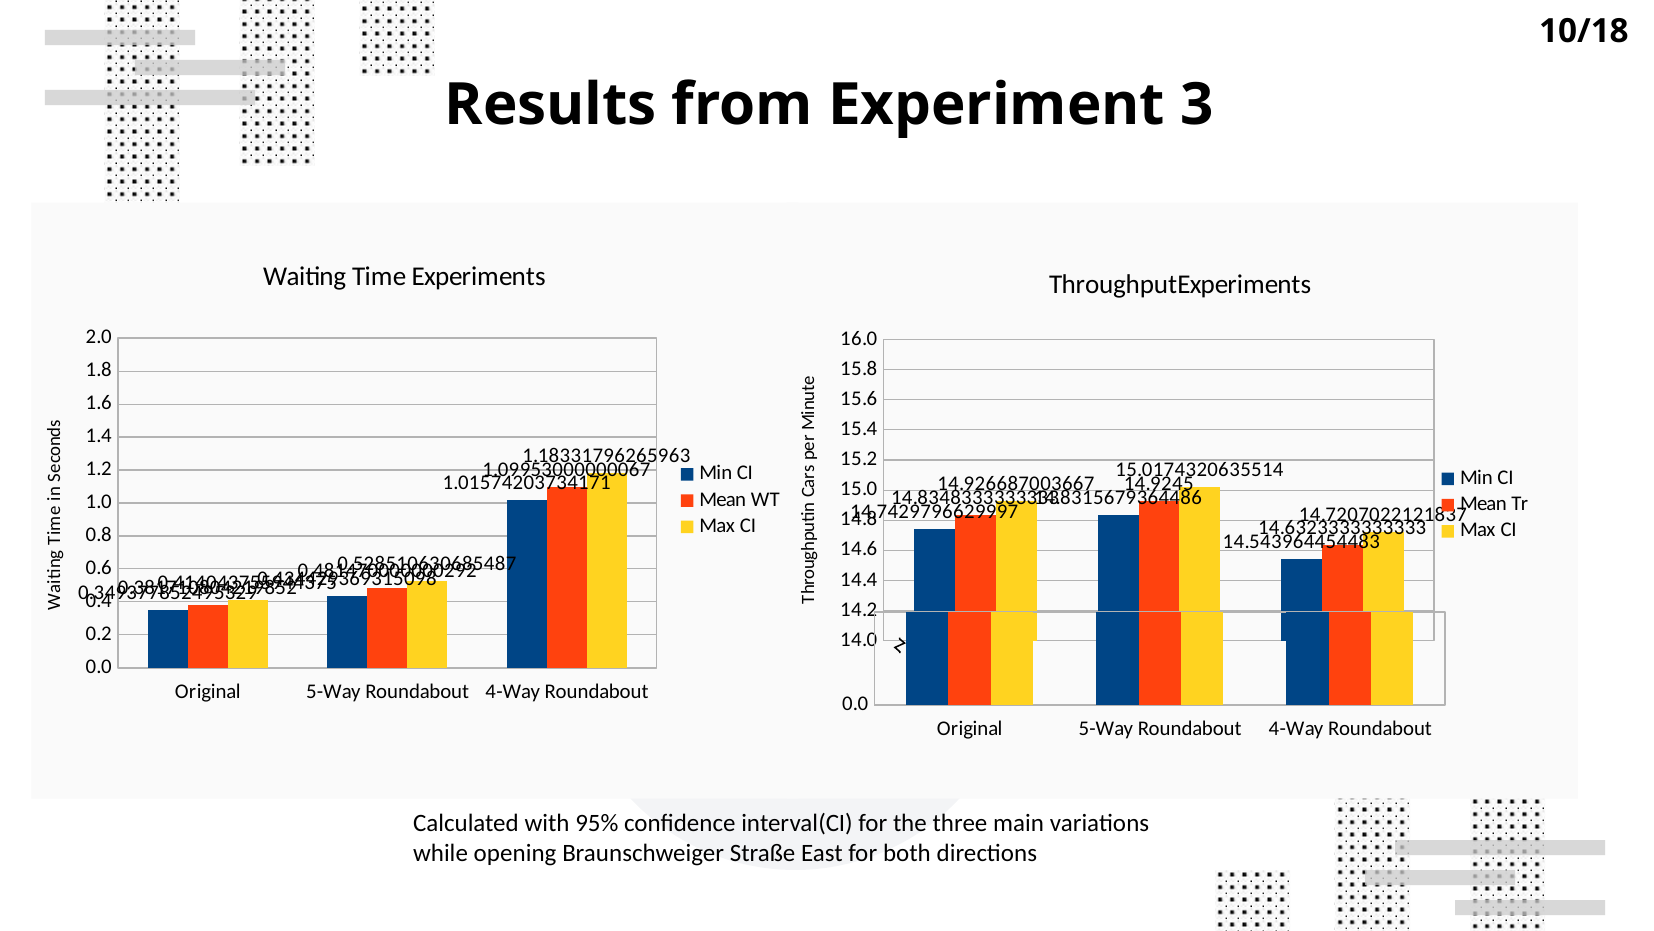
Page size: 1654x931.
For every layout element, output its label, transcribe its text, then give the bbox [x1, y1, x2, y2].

text_box Results from Experiment 3 [429, 58, 1283, 145]
chart [31, 202, 1578, 799]
text_box 10/18 [1524, 0, 1654, 57]
text_box Calculated with 95% confidence interval(CI) for the three main variations while opening Braunschweiger Straße East for both directions [398, 798, 1166, 875]
